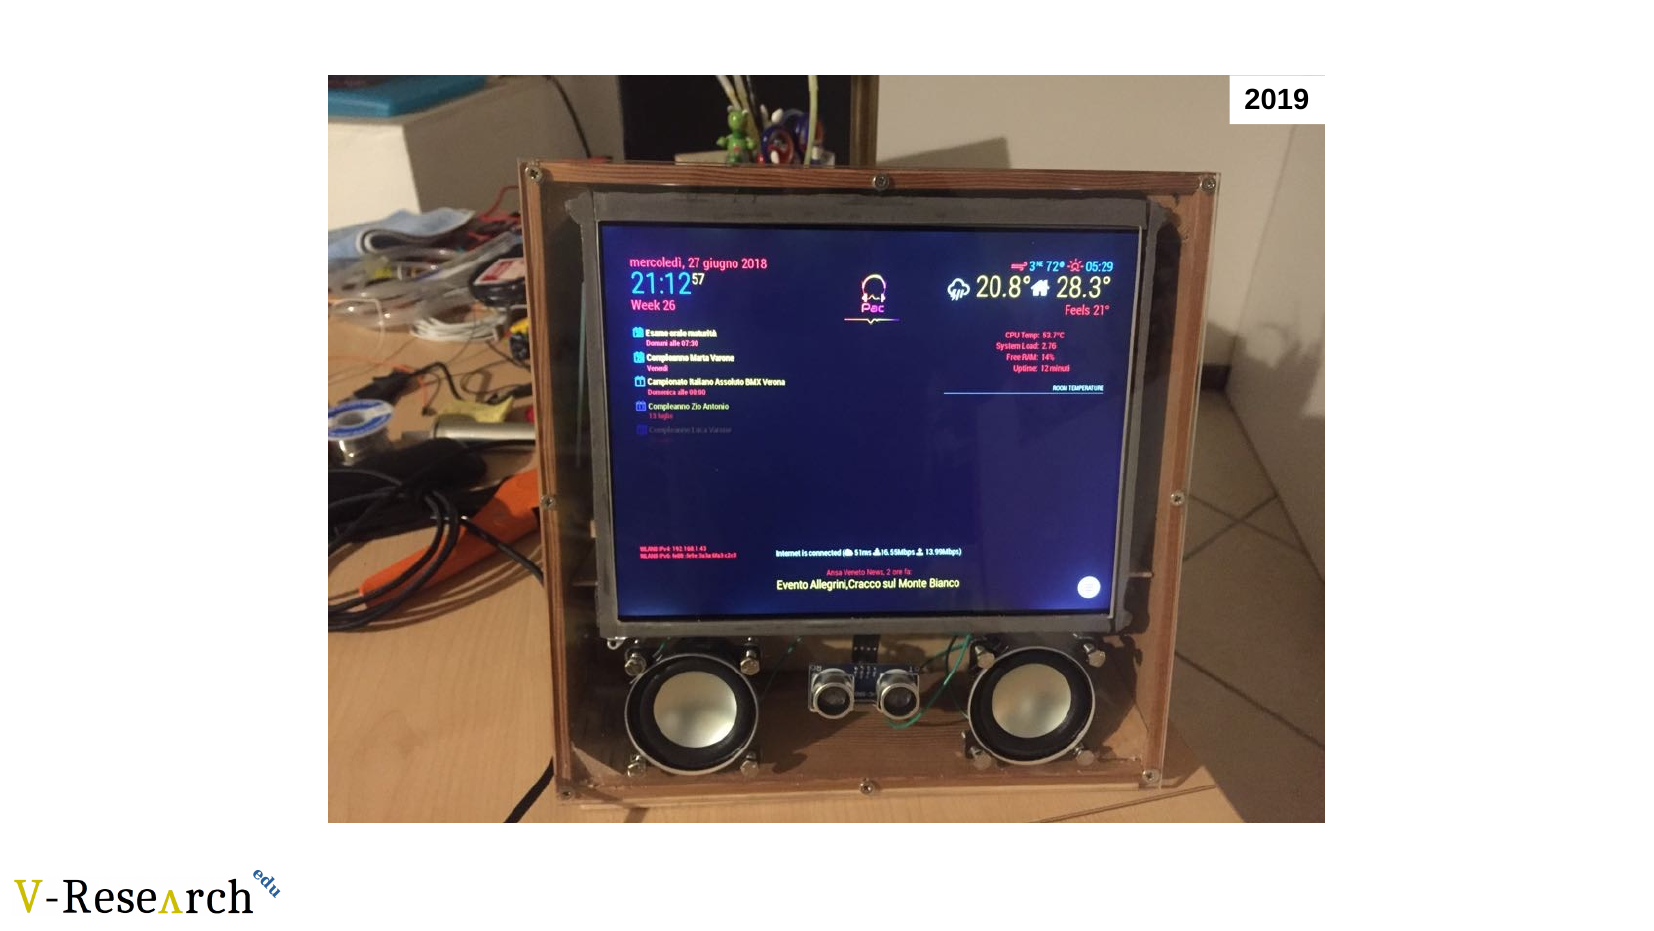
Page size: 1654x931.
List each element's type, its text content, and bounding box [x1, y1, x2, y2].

picture [11, 876, 255, 916]
text_box edu [222, 847, 333, 931]
text_box 2019 [1229, 75, 1325, 125]
picture [328, 75, 1325, 823]
